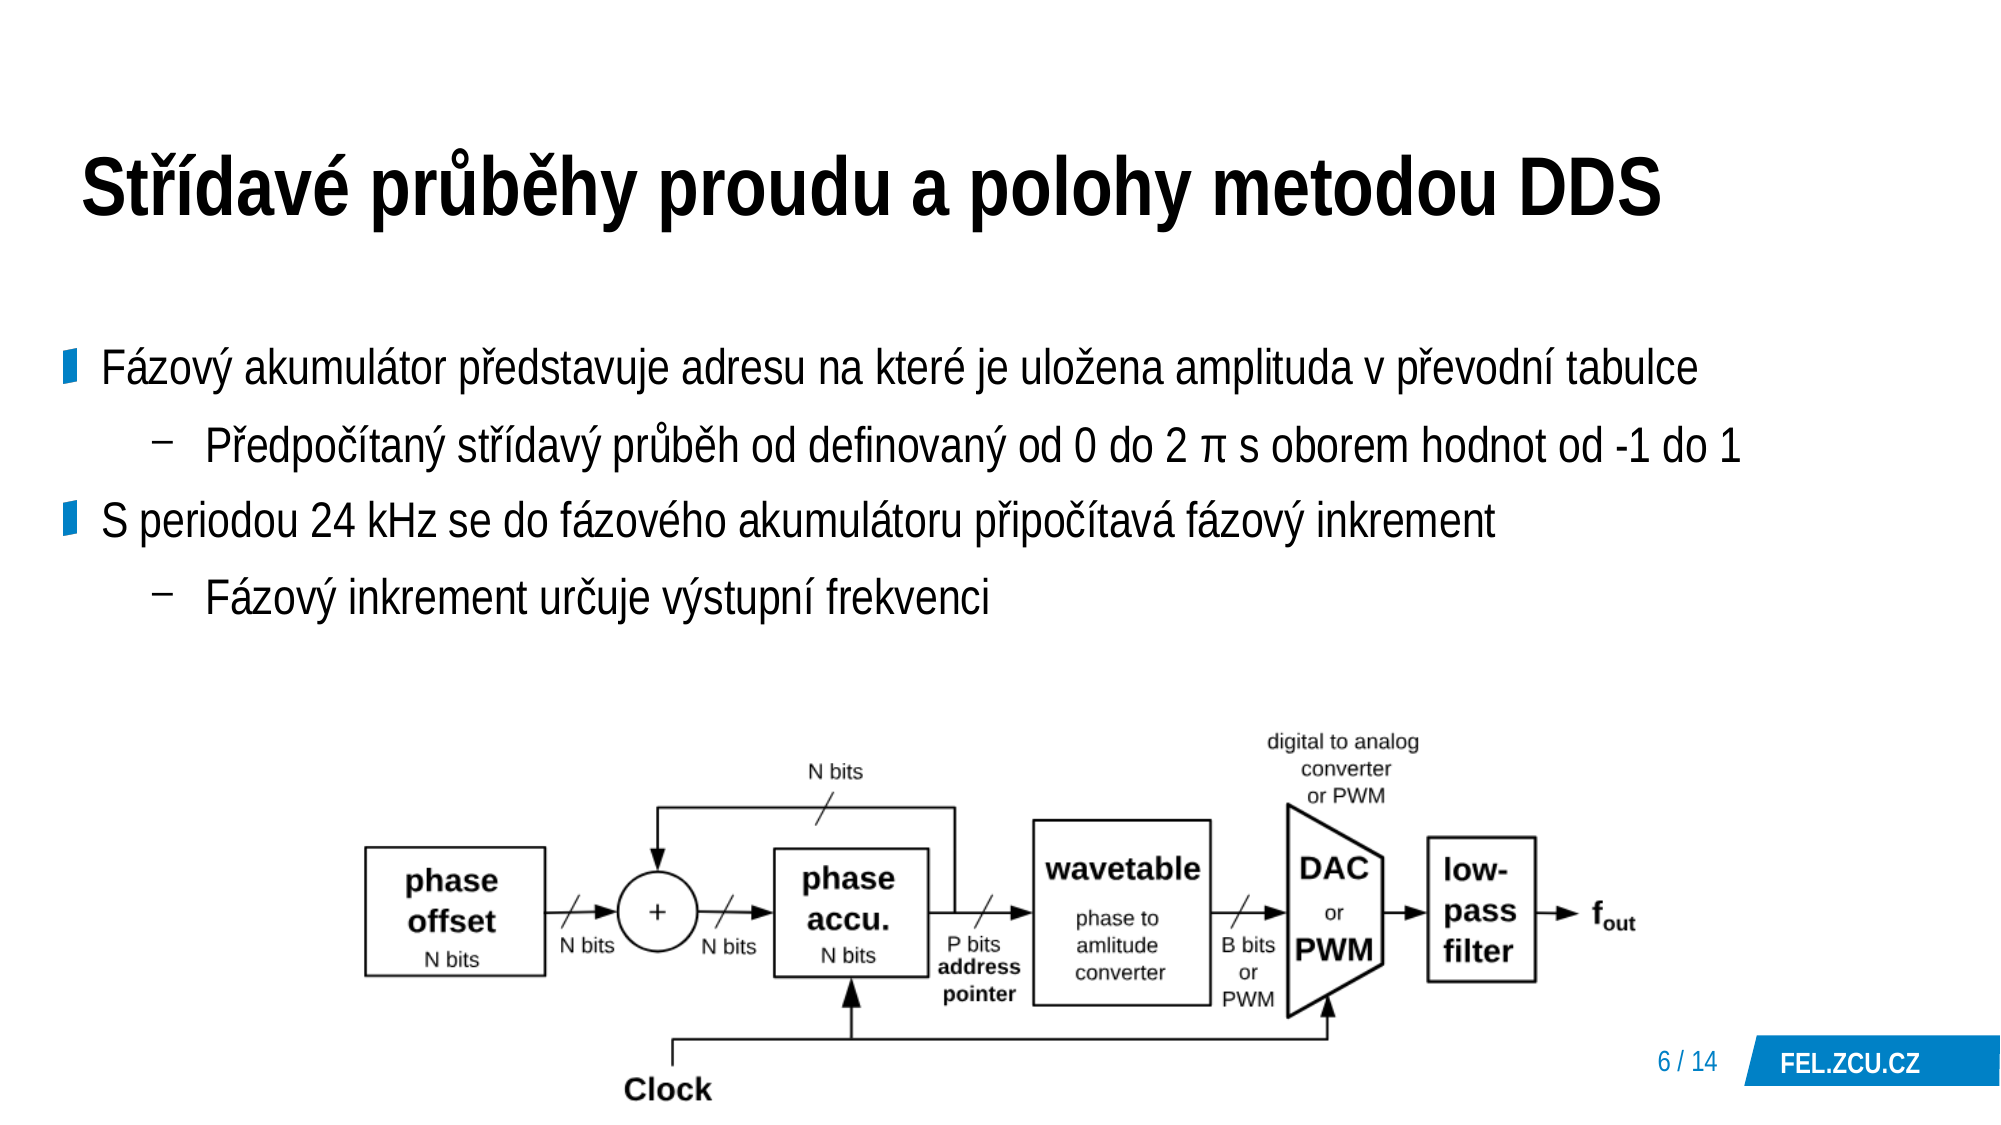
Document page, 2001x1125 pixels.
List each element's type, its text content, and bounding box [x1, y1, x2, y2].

picture [359, 728, 1641, 1106]
slide_number <number> / 14 [1641, 1035, 1733, 1086]
list Fázový akumulátor představuje adresu na které je uložena amplituda v převodní tabulce Předpočítaný střídavý průběh od definovaný od 0 do 2 π s oborem hodnot od -1 do 1 S periodou 24 kHz se do fázového akumulátoru připočítavá fázový inkrement Fázový inkrement určuje výstupní frekvenci [48, 334, 1979, 591]
title Střídavé průběhy proudu a polohy metodou DDS [81, 146, 1918, 234]
